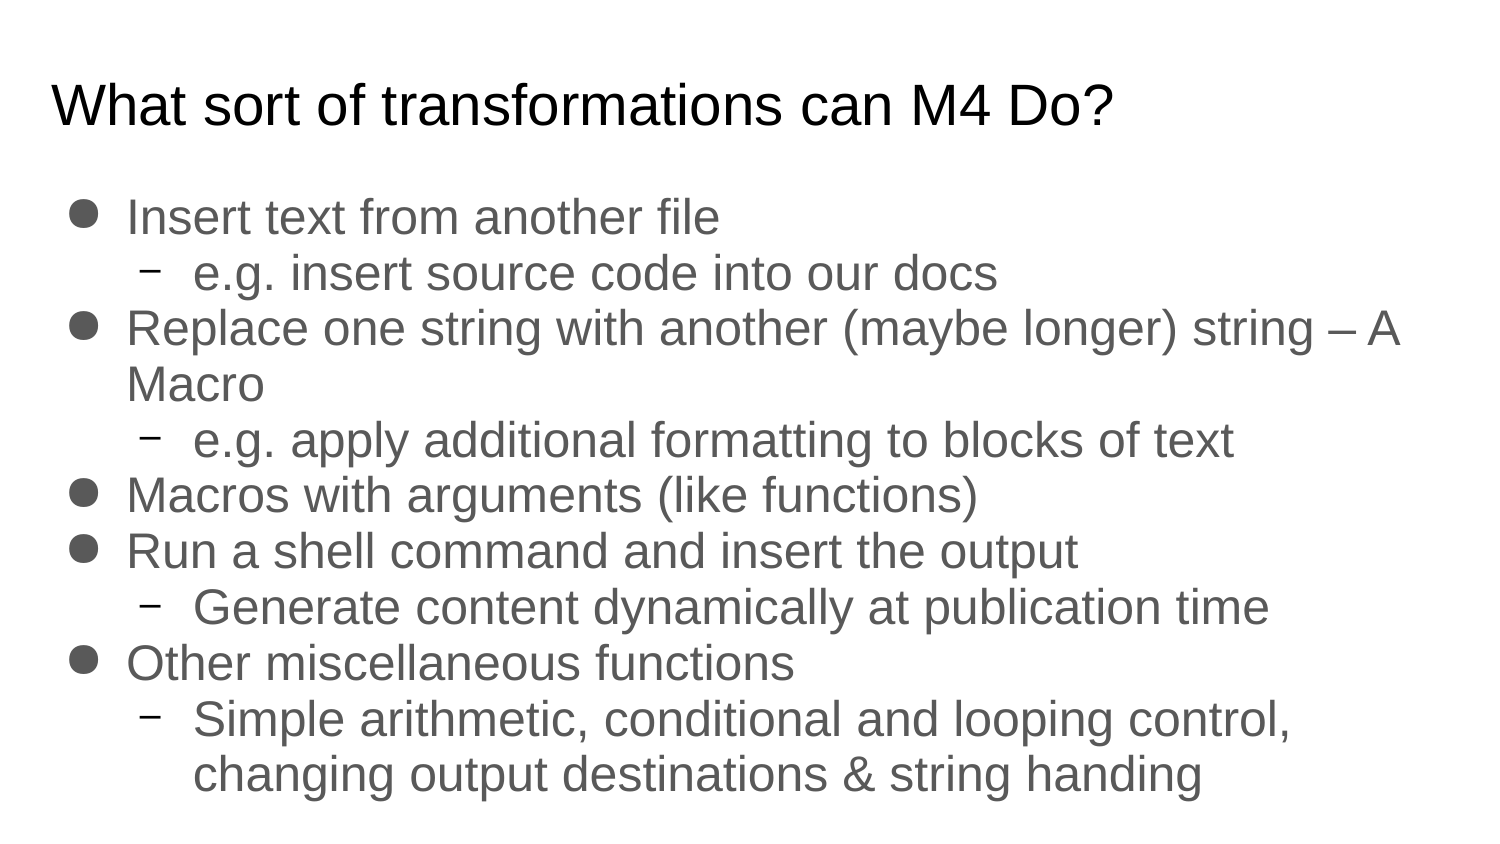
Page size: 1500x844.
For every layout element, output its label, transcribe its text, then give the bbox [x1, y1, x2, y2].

title What sort of transformations can M4 Do? [51, 72, 1449, 139]
list Insert text from another file e.g. insert source code into our docs Replace one string with another (maybe longer) string – A Macro e.g. apply additional formatting to blocks of text Macros with arguments (like functions) Run a shell command and insert the output Generate content dynamically at publication time Other miscellaneous functions Simple arithmetic, conditional and looping control, changing output destinations & string handing [51, 189, 1449, 803]
